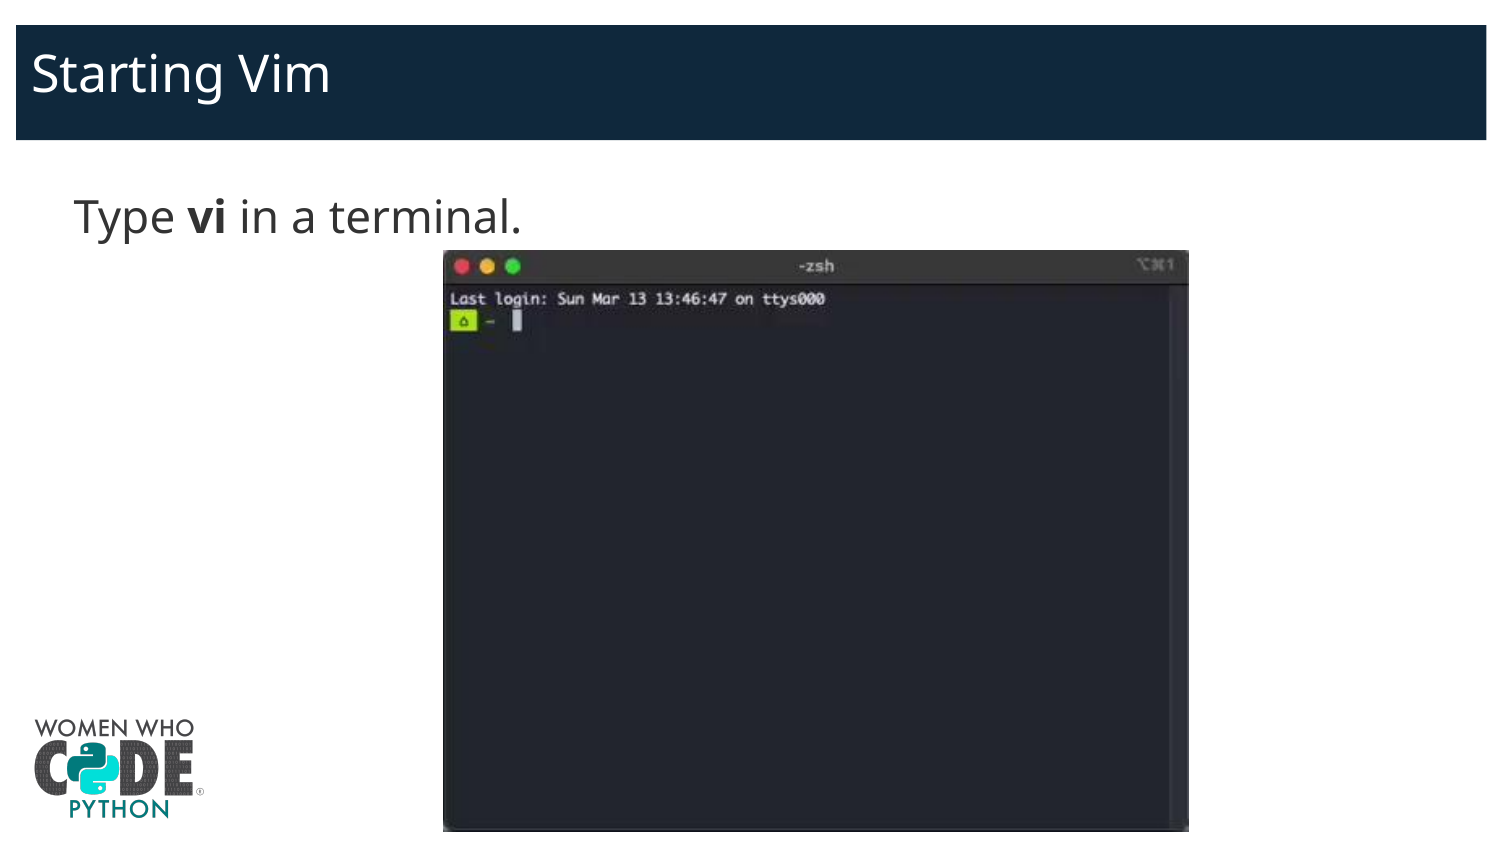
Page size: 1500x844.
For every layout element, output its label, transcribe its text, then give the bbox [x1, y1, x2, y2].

picture [19, 704, 213, 833]
title Type vi in a terminal. [58, 172, 1442, 775]
picture [443, 250, 1189, 833]
text_box Starting Vim [16, 25, 1487, 141]
